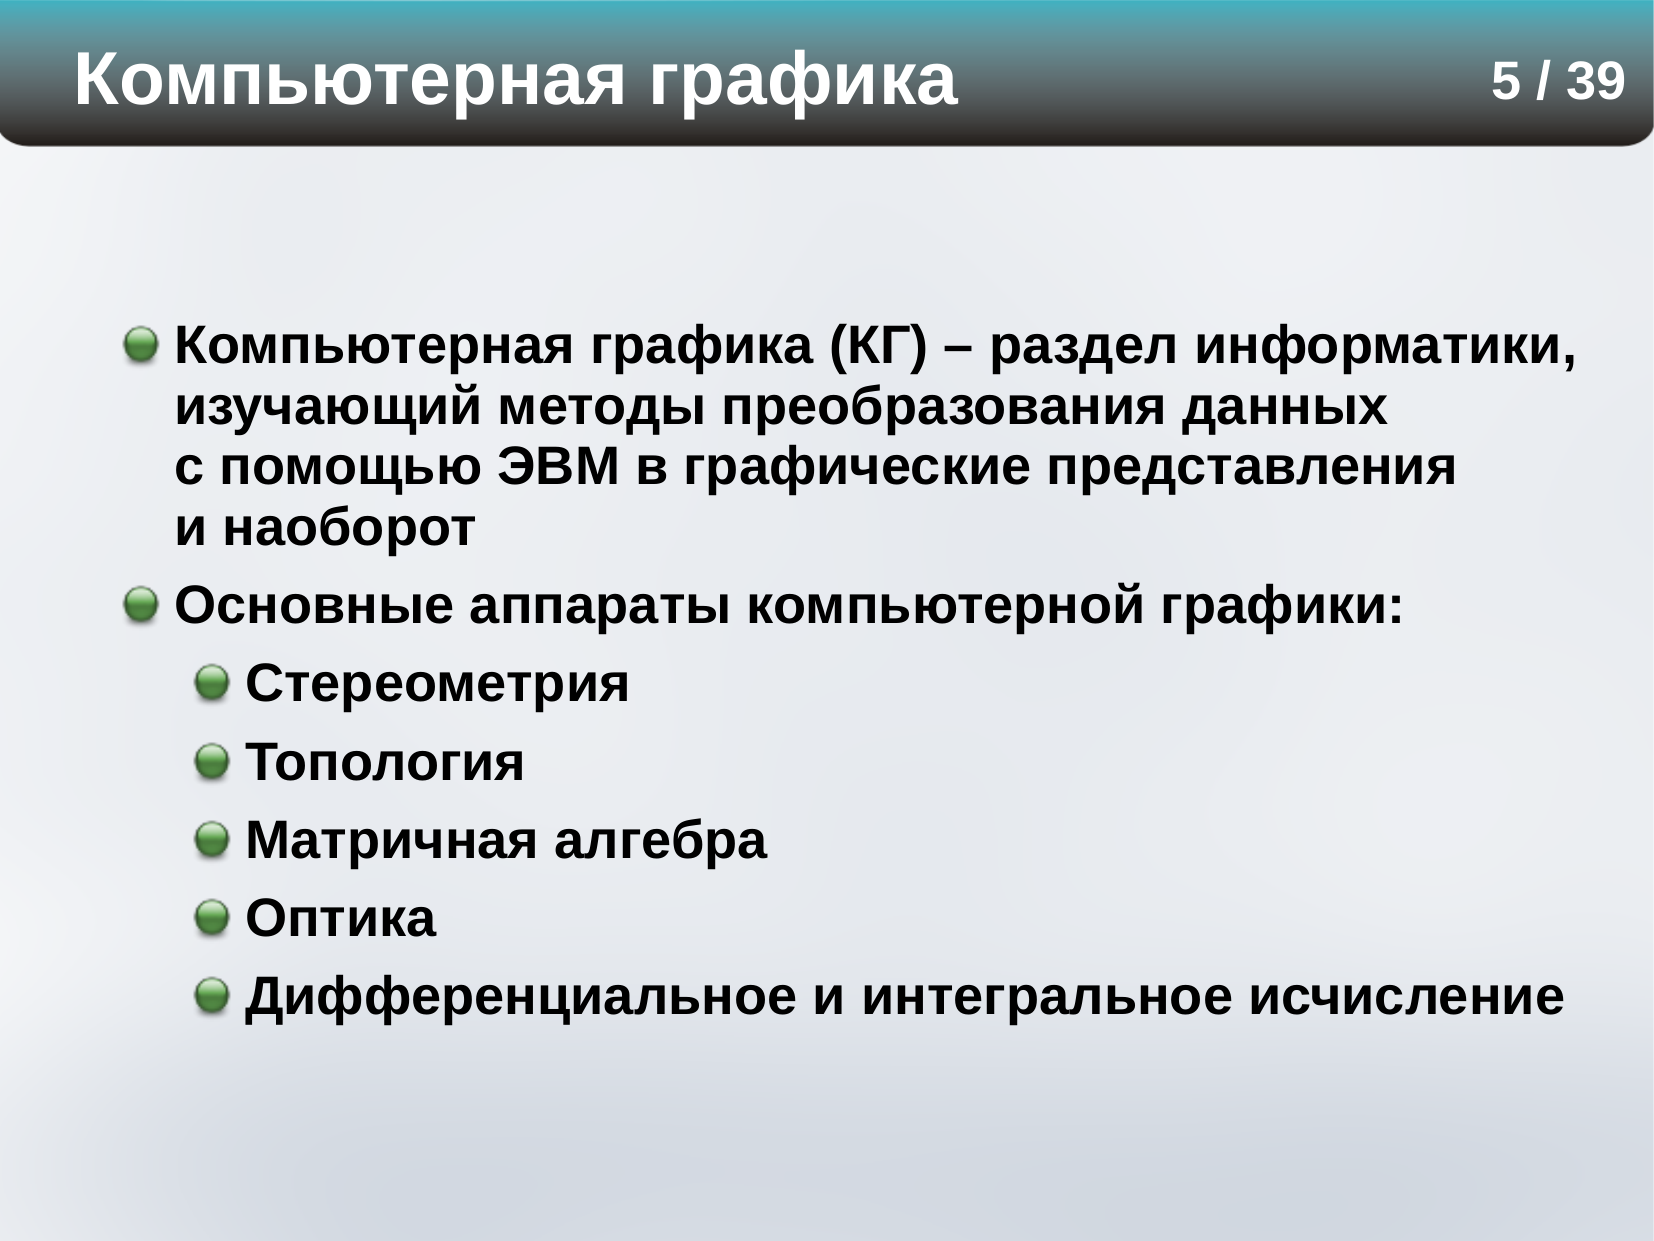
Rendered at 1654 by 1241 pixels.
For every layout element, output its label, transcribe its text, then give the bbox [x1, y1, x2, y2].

text_box Компьютерная графика (КГ) – раздел информатики, изучающий методы преобразования данных с помощью ЭВМ в графические представления и наоборот Основные аппараты компьютерной графики: Стереометрия Топология Матричная алгебра Оптика Дифференциальное и интегральное исчисление [100, 307, 1607, 1034]
picture [0, 0, 1654, 1241]
text_box <number> / 39 [1476, 42, 1654, 179]
text_box Компьютерная графика [59, 29, 1300, 129]
